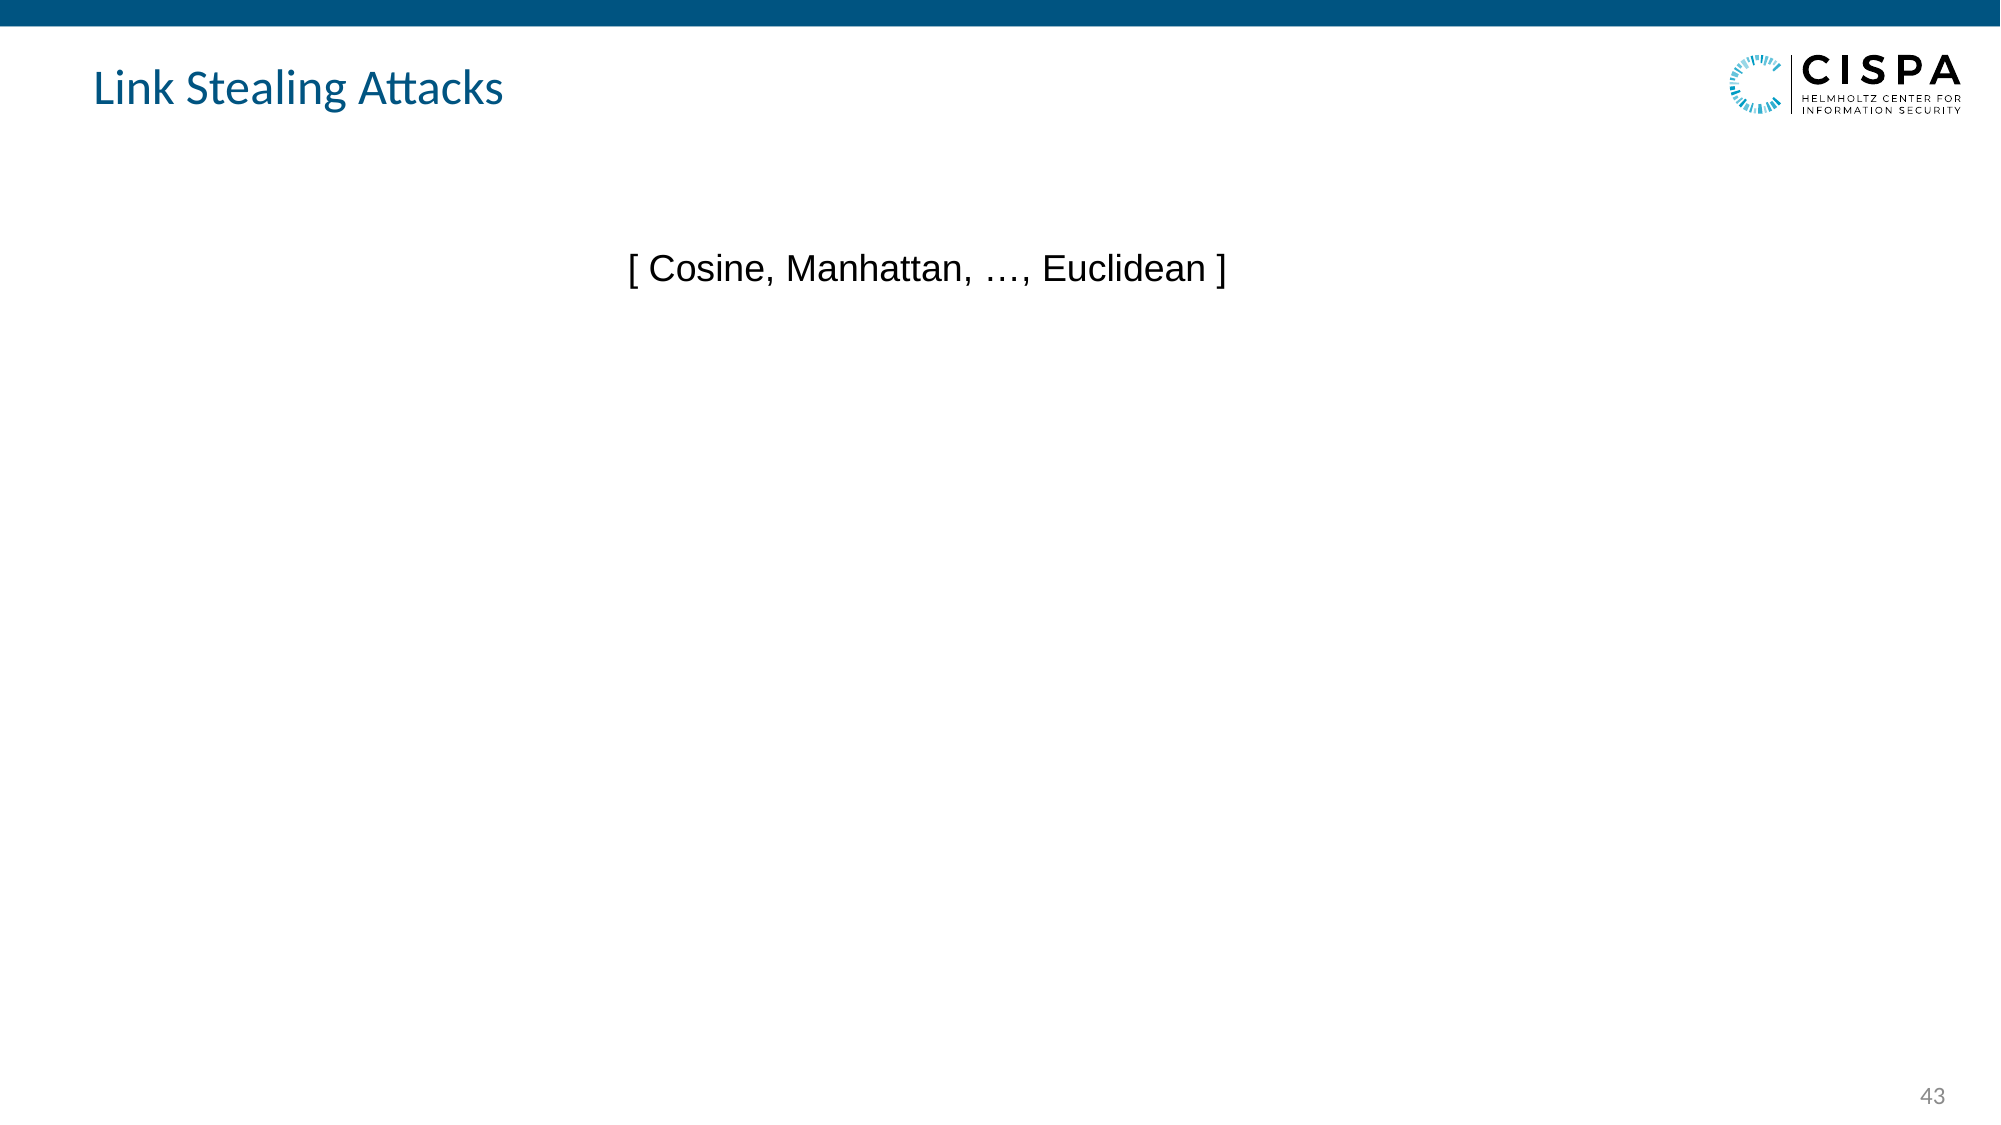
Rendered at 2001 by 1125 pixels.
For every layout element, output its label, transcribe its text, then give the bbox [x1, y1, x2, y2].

text_box [ Cosine, Manhattan, …, Euclidean ] [613, 239, 1243, 297]
title Link Stealing Attacks [78, 38, 1699, 131]
slide_number <number> [1870, 1065, 1961, 1125]
